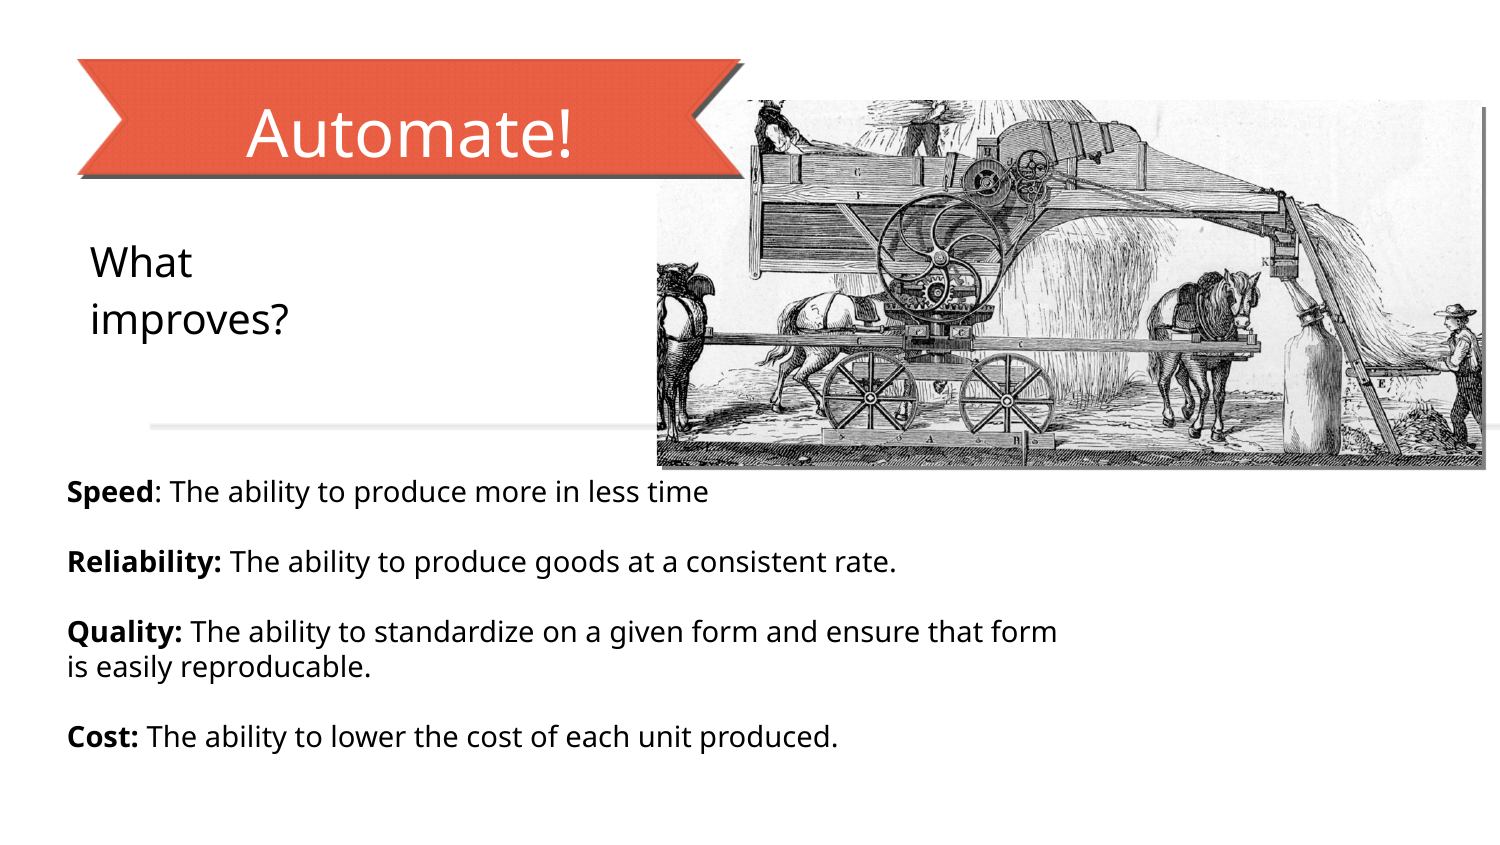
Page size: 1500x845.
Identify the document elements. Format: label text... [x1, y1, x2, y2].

text_box Speed: The ability to produce more in less time Reliability: The ability to produce goods at a consistent rate. Quality: The ability to standardize on a given form and ensure that form is easily reproducable. Cost: The ability to lower the cost of each unit produced. [52, 466, 1096, 761]
text_box [656, 100, 1482, 466]
text_box What improves? [75, 225, 348, 435]
picture [77, 59, 745, 83]
text_box Automate! [74, 83, 748, 179]
picture [348, 423, 656, 430]
picture [1482, 423, 1500, 430]
